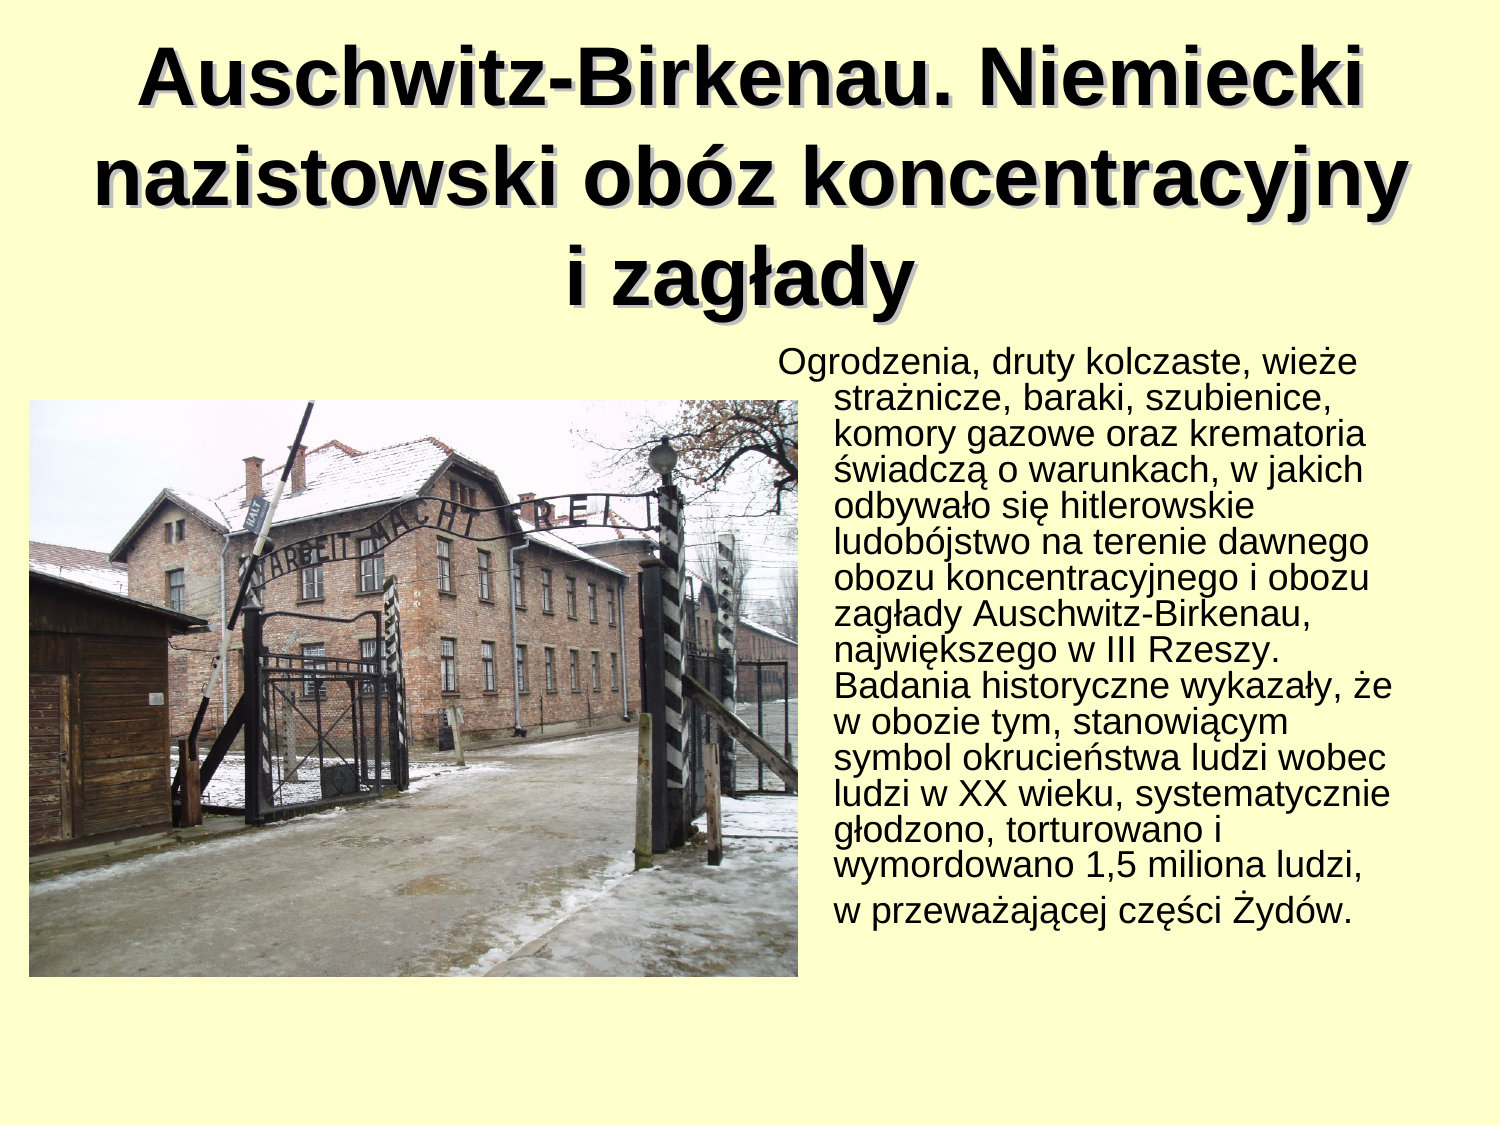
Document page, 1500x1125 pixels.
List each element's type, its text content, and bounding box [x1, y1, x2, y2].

picture [29, 400, 798, 977]
title Auschwitz-Birkenau. Niemiecki nazistowski obóz koncentracyjny i zagłady [76, 78, 1427, 266]
list Ogrodzenia, druty kolczaste, wieże strażnicze, baraki, szubienice, komory gazowe oraz krematoria świadczą o warunkach, w jakich odbywało się hitlerowskie ludobójstwo na terenie dawnego obozu koncentracyjnego i obozu zagłady Auschwitz-Birkenau, największego w III Rzeszy. Badania historyczne wykazały, że w obozie tym, stanowiącym symbol okrucieństwa ludzi wobec ludzi w XX wieku, systematycznie głodzono, torturowano i wymordowano 1,5 miliona ludzi, w przeważającej części Żydów. [762, 338, 1426, 1081]
